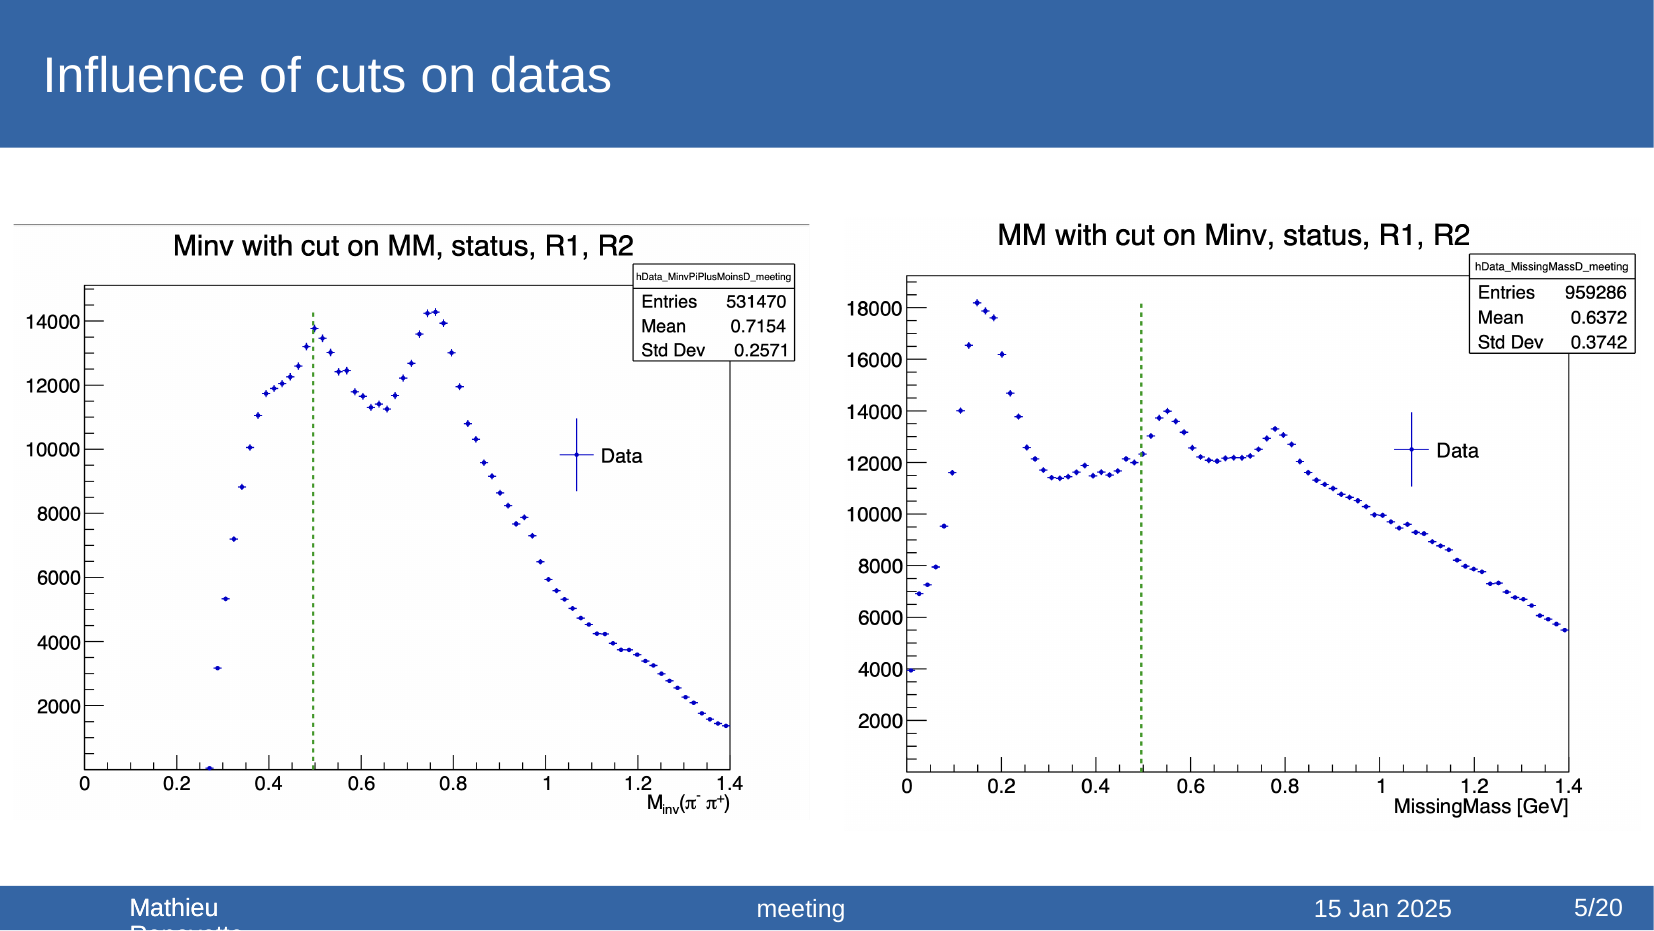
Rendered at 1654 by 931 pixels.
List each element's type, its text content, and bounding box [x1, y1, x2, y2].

text_box Mathieu Ronayette [114, 885, 355, 929]
text_box 5/20 [1559, 885, 1654, 930]
text_box Influence of cuts on datas [27, 40, 886, 114]
picture [844, 217, 1641, 831]
text_box 15 Jan 2025 [1299, 887, 1536, 931]
text_box meeting [734, 887, 953, 931]
text_box [226, 885, 1654, 931]
text_box [0, 885, 131, 931]
text_box [0, 0, 1654, 148]
picture [13, 224, 810, 820]
